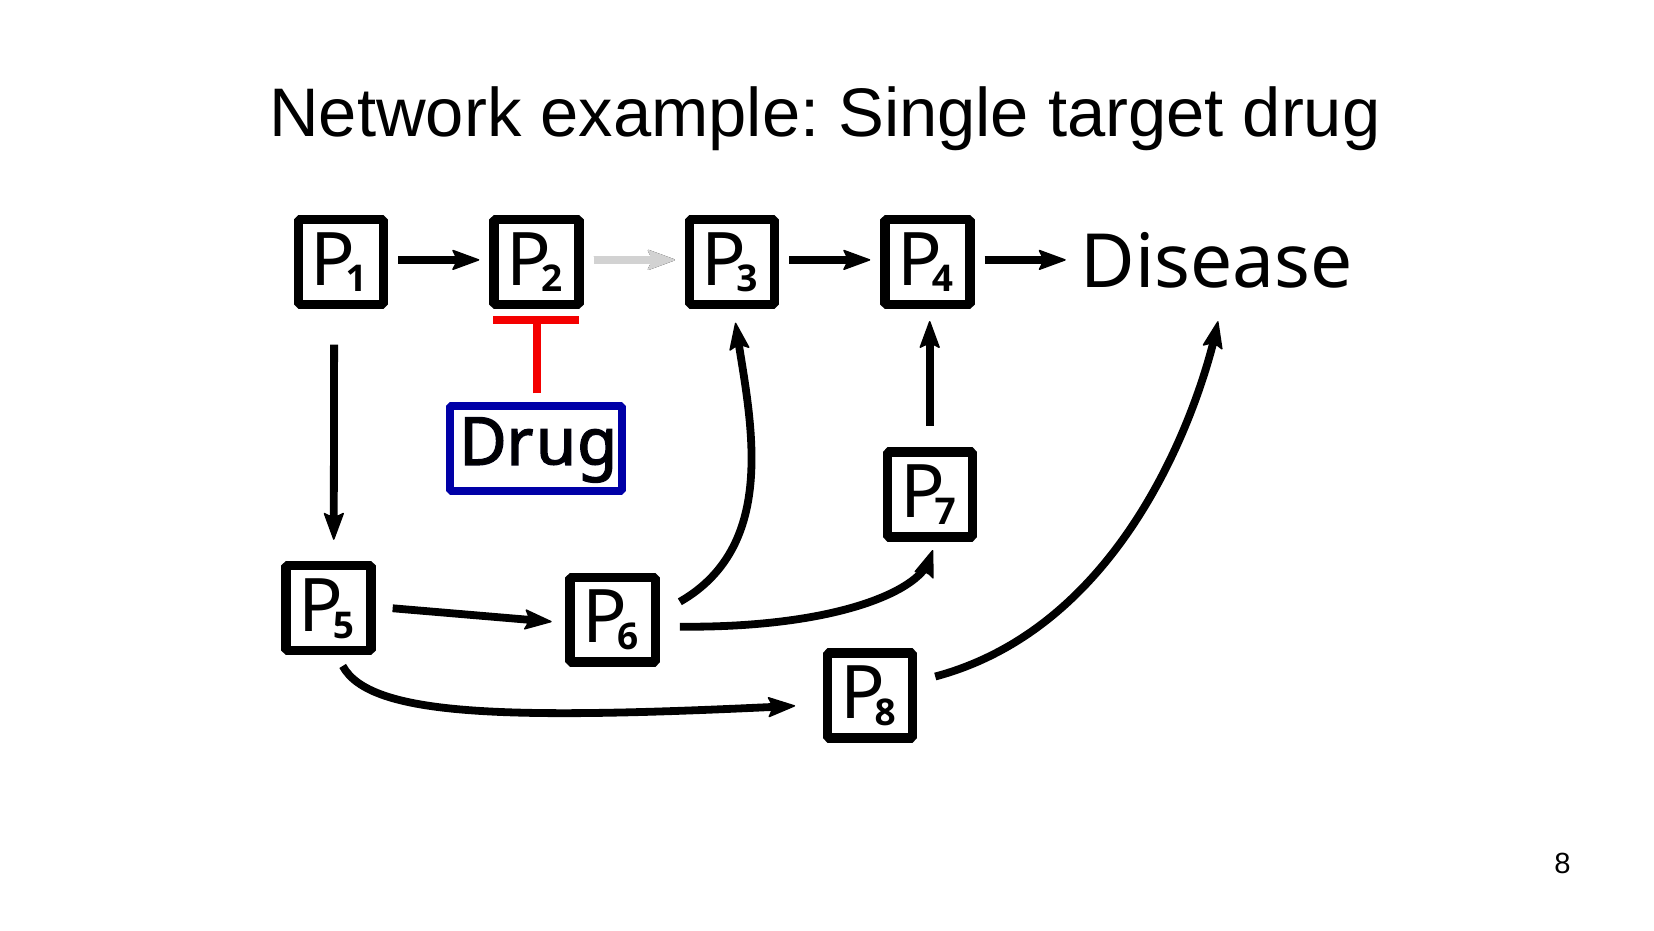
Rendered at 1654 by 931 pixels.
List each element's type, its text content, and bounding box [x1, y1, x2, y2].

title Network example: Single target drug [80, 35, 1571, 191]
picture [280, 184, 1373, 744]
